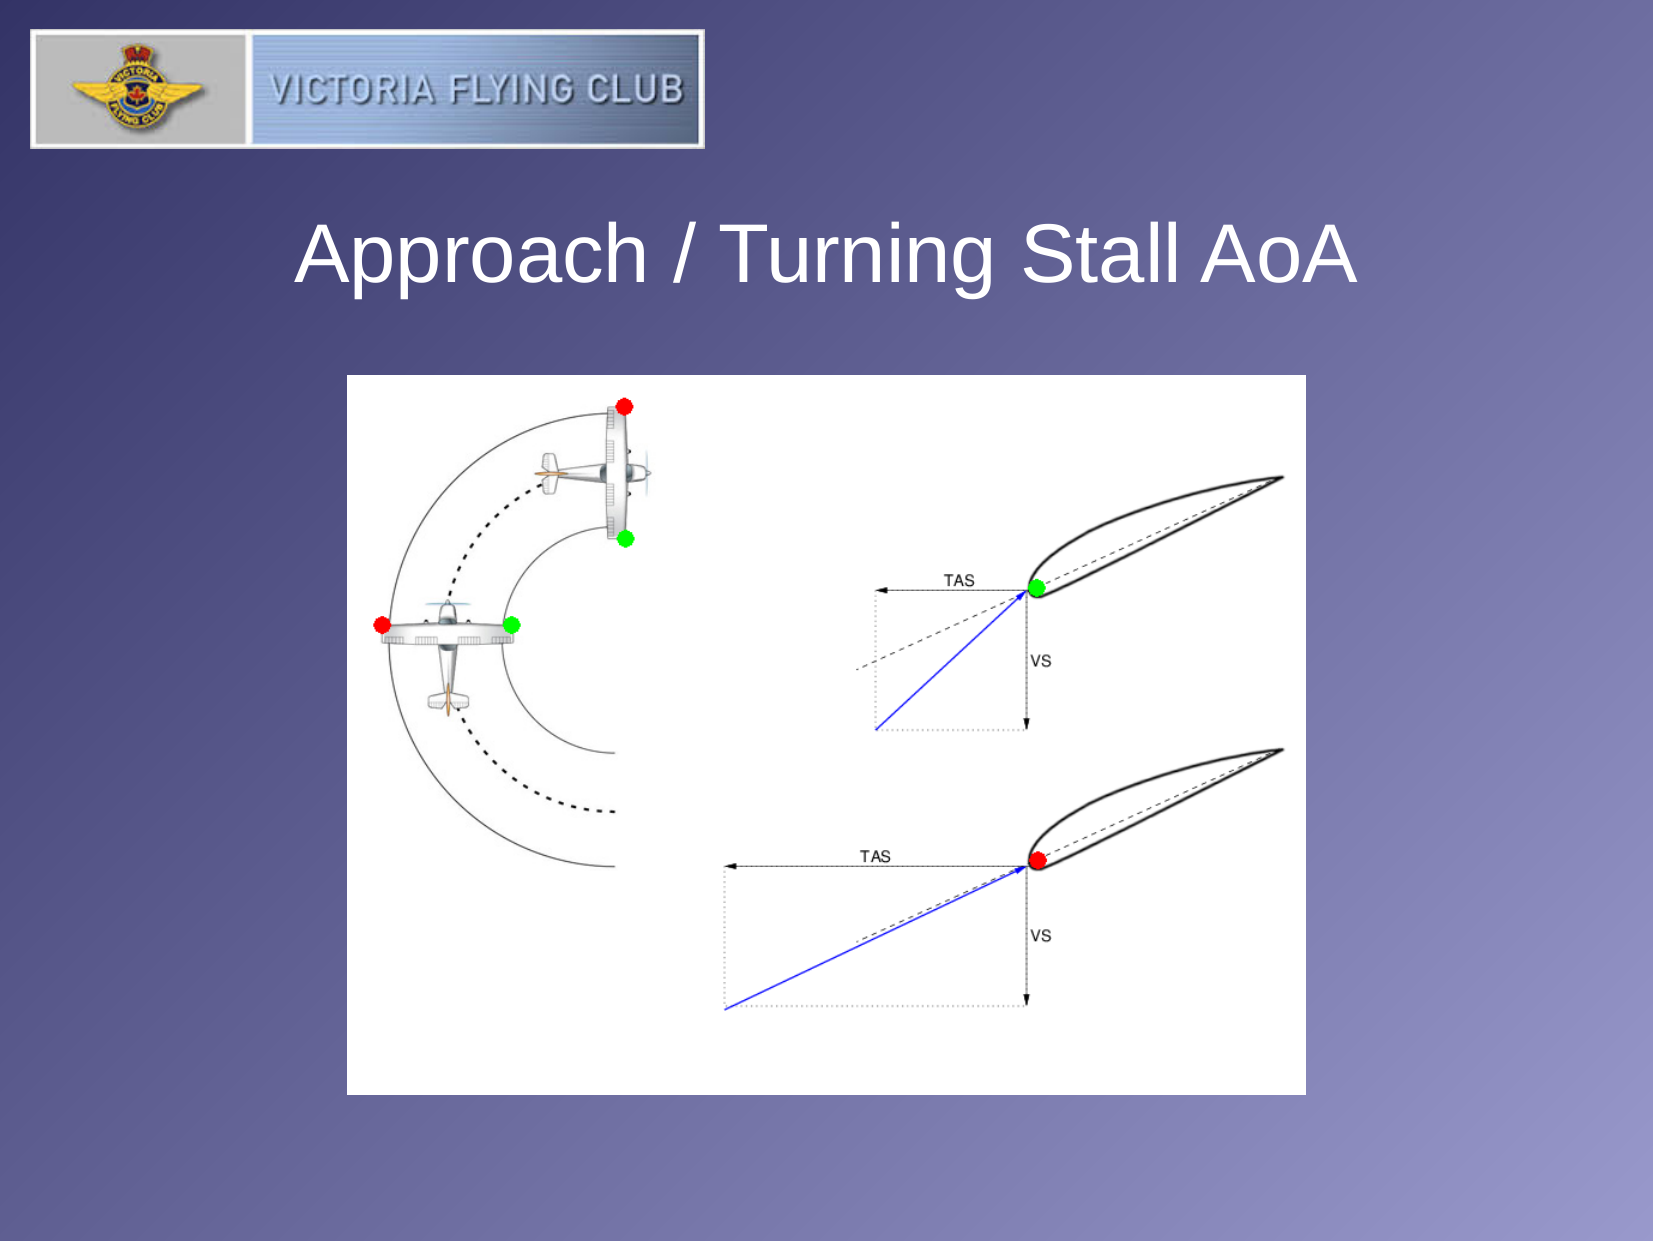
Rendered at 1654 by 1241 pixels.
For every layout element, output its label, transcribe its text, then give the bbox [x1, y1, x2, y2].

title Approach / Turning Stall AoA [82, 150, 1571, 358]
picture [347, 375, 1306, 1095]
picture [30, 29, 705, 149]
